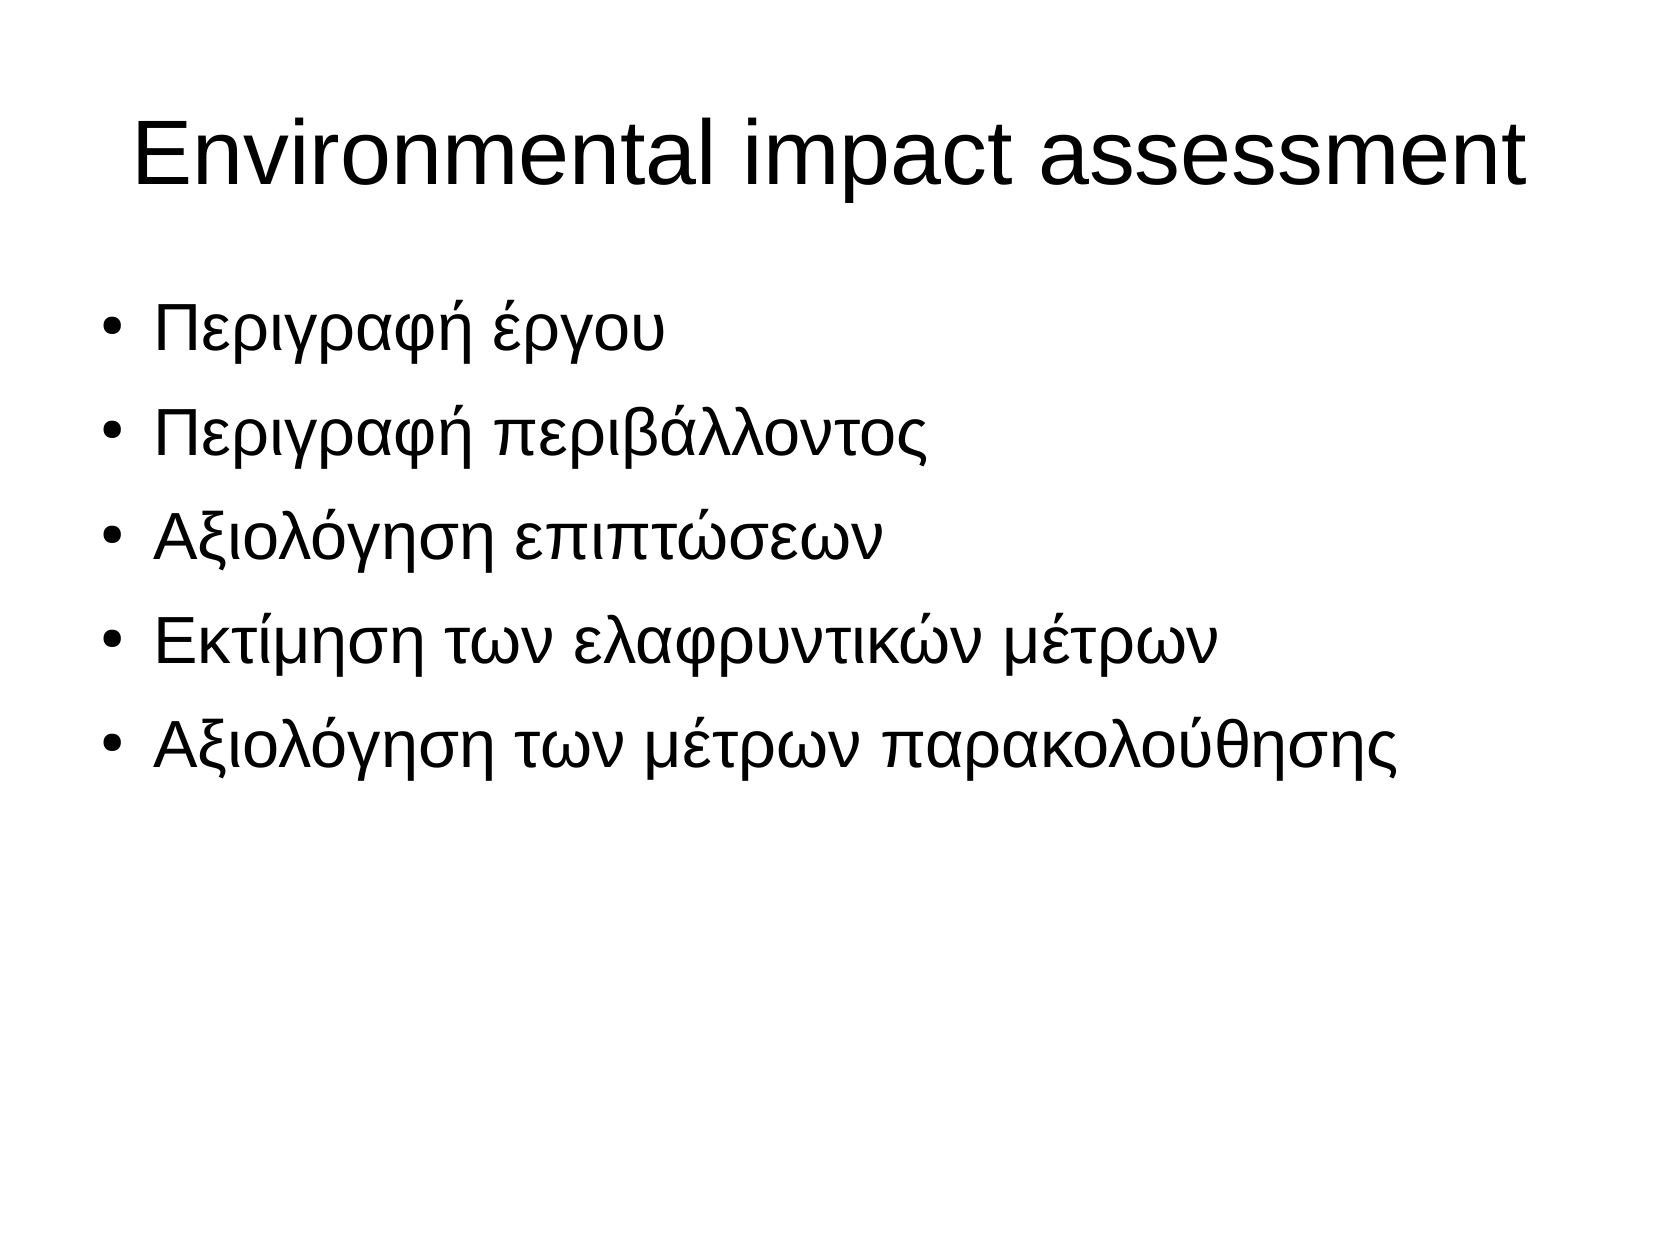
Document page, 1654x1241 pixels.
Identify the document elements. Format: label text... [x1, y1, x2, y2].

title Εnvironmental impact assessment [82, 49, 1571, 257]
list Περιγραφή έργου Περιγραφή περιβάλλοντος Αξιολόγηση επιπτώσεων Εκτίμηση των ελαφρυντικών μέτρων Αξιολόγηση των μέτρων παρακολούθησης [82, 290, 1571, 1109]
